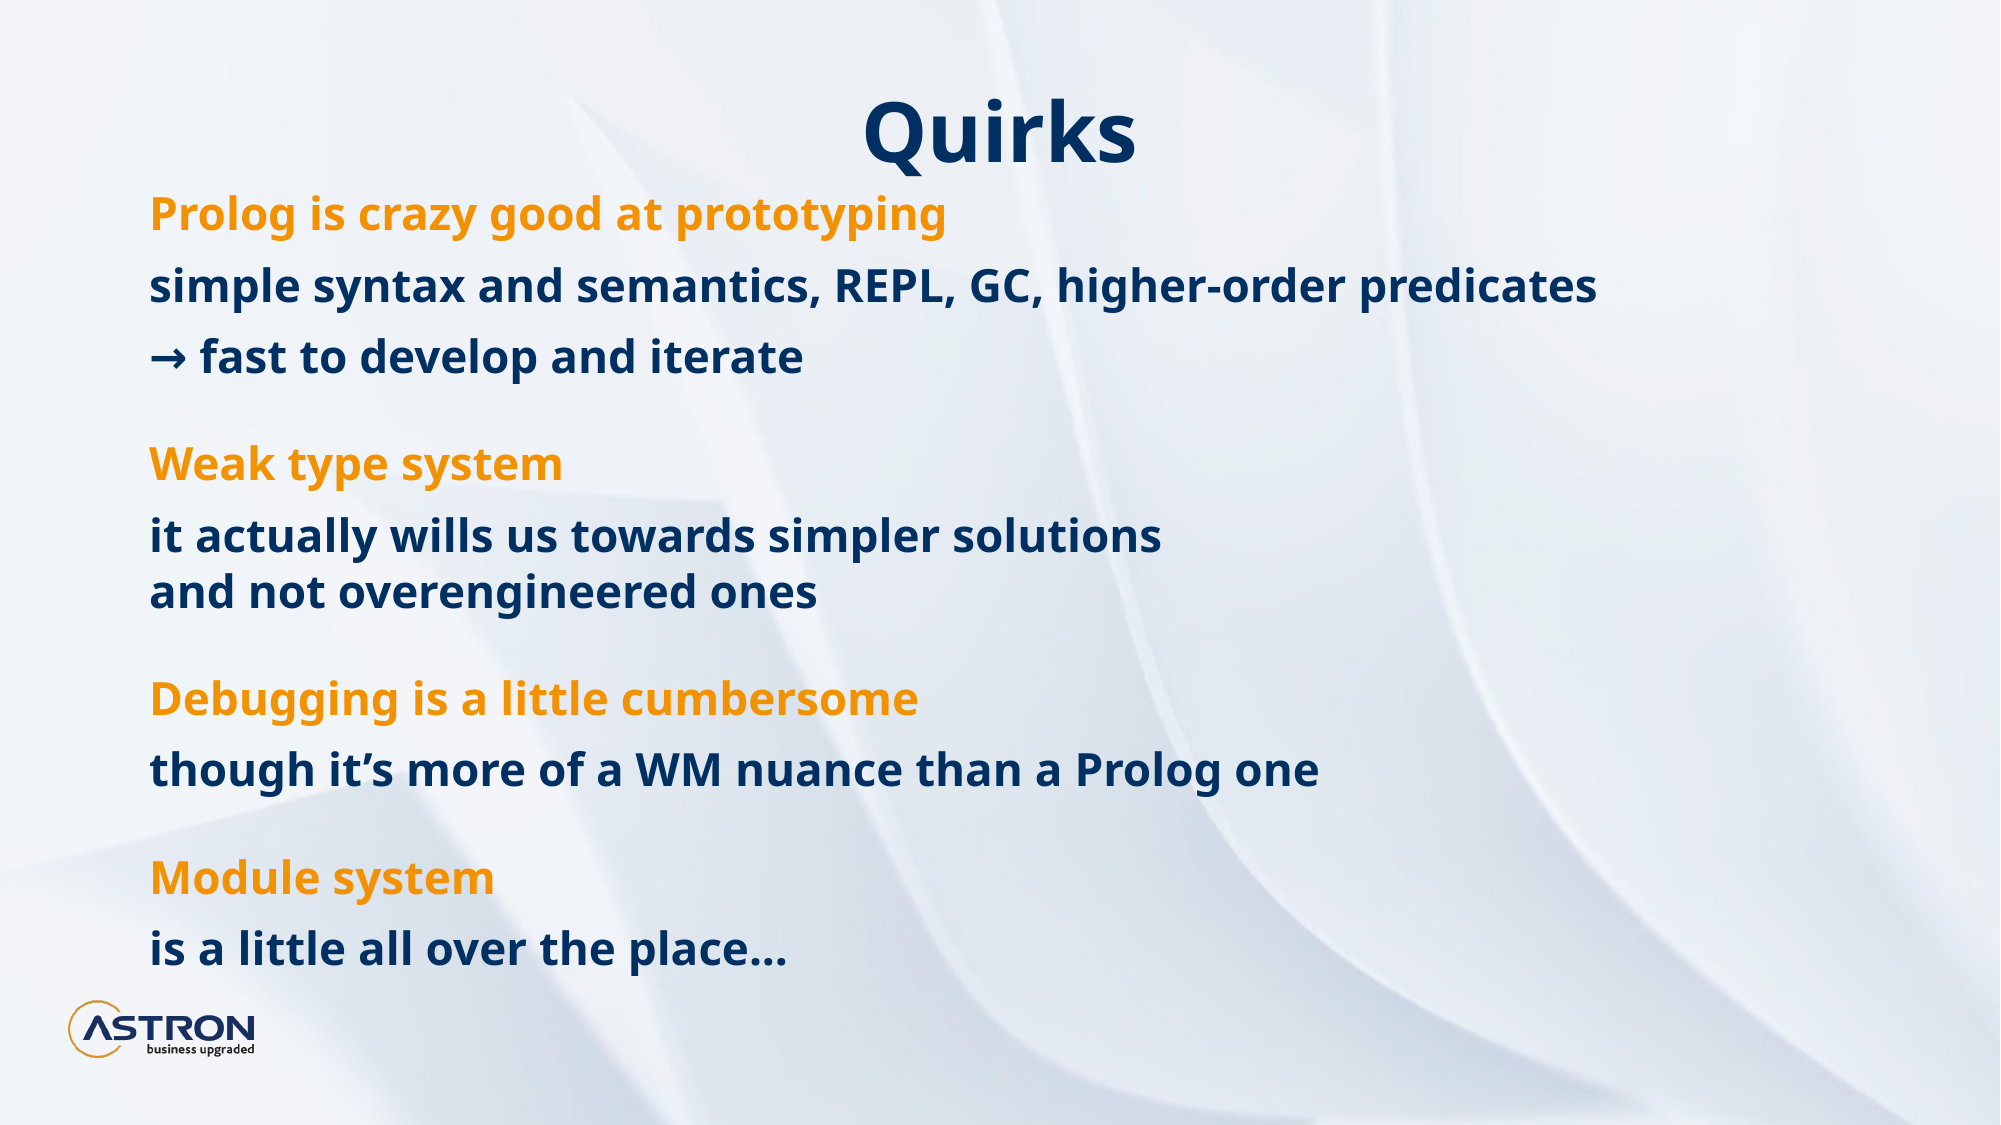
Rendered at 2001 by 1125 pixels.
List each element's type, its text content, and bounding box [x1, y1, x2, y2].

picture [0, 0, 2000, 1125]
text_box Prolog is crazy good at prototyping simple syntax and semantics, REPL, GC, higher-order predicates → fast to develop and iterate Weak type system it actually wills us towards simpler solutions and not overengineered ones Debugging is a little cumbersome though it’s more of a WM nuance than a Prolog one Module system is a little all over the place... [134, 206, 1866, 956]
title Quirks [133, 112, 1867, 189]
